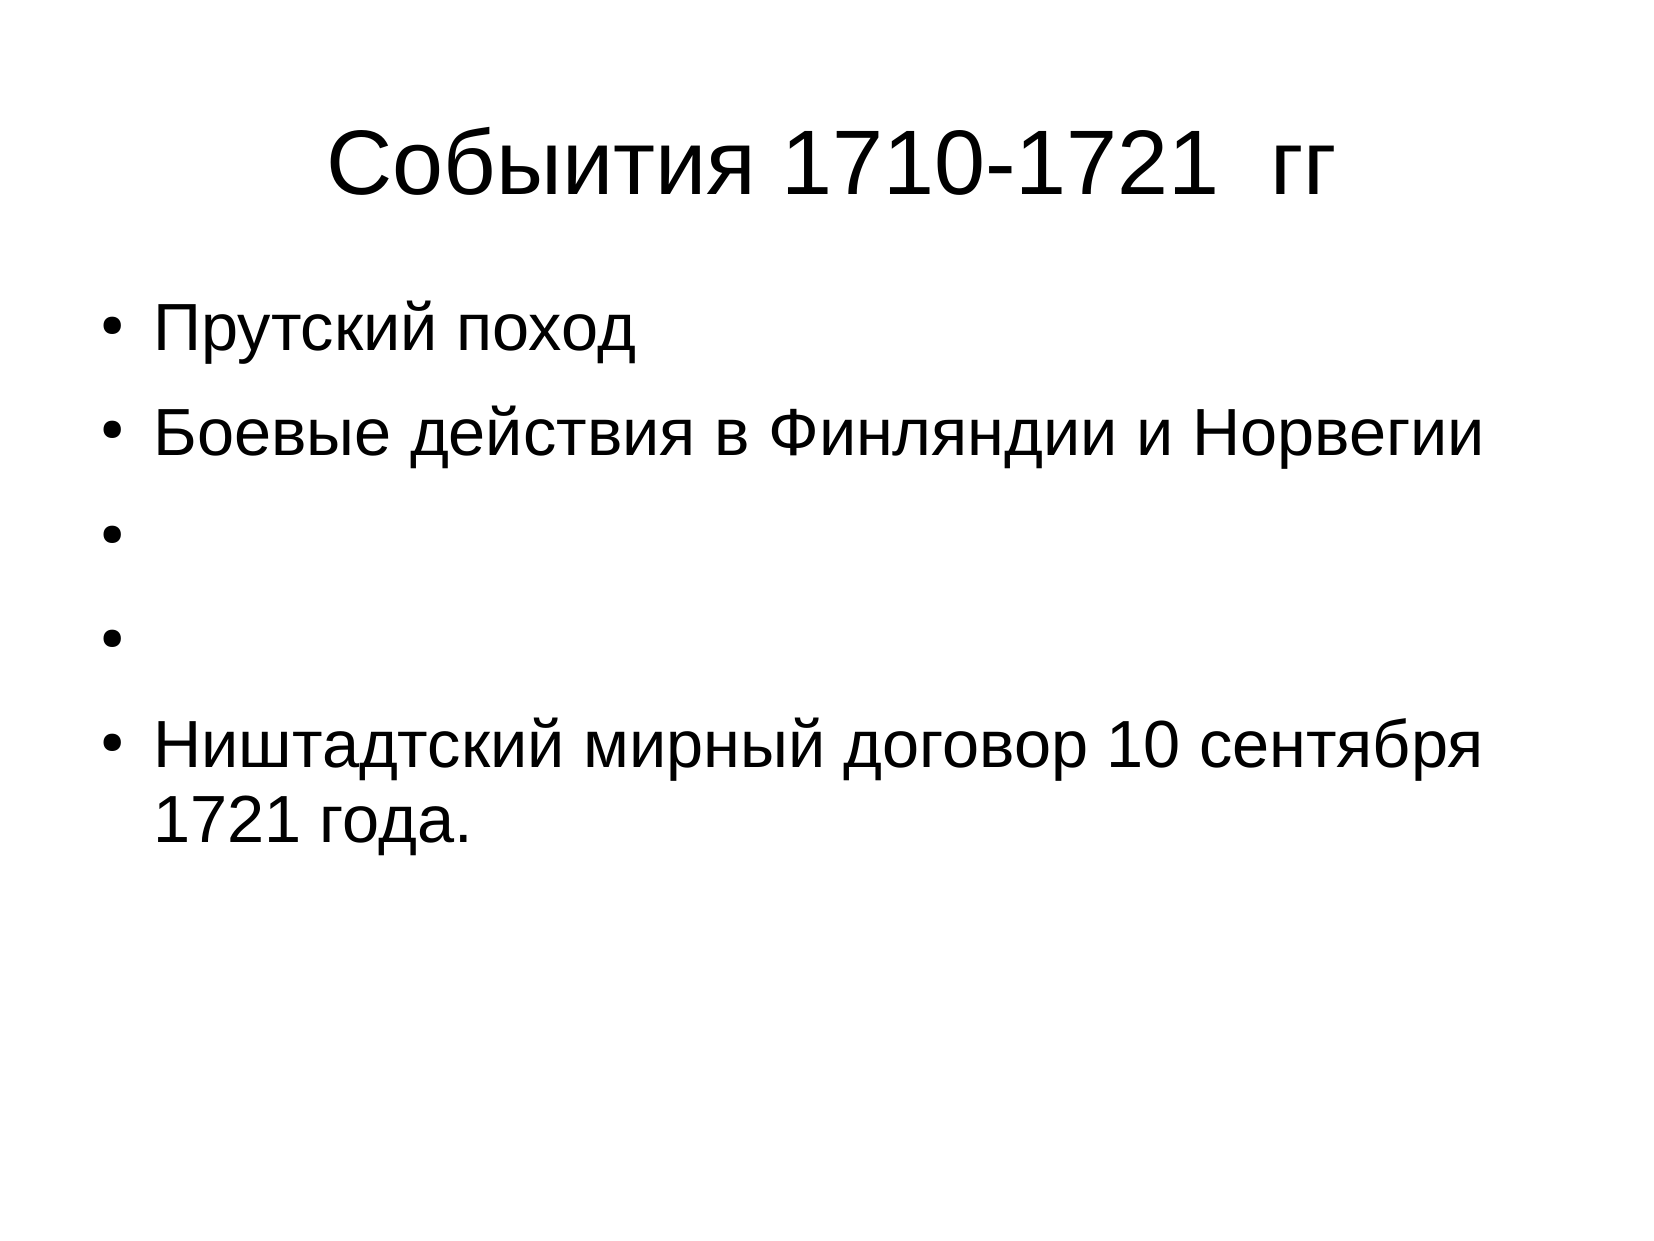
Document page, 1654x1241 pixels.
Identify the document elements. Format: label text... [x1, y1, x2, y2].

title Собыития 1710-1721 гг [88, 59, 1577, 267]
list Прутский поход Боевые действия в Финляндии и Норвегии Ништадтский мирный договор 10 сентября 1721 года. [82, 290, 1571, 1109]
